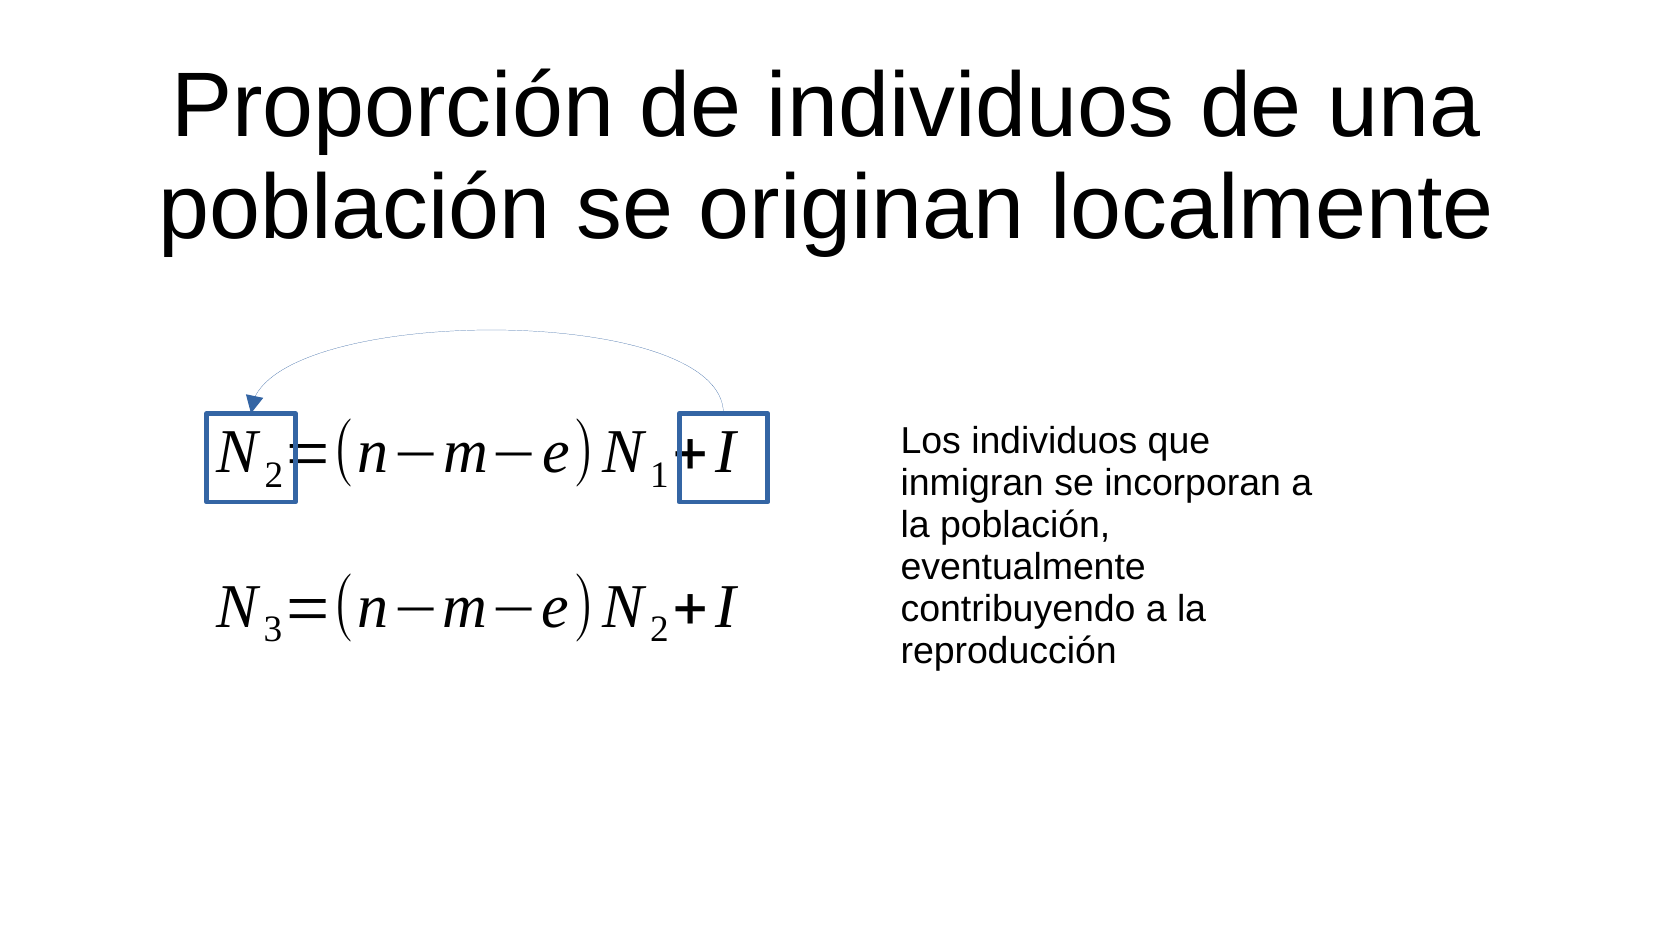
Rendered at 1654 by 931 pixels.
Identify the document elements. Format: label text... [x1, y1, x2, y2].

chart [206, 415, 748, 650]
chart [682, 416, 748, 500]
chart [209, 416, 293, 500]
text_box Los individuos que inmigran se incorporan a la población, eventualmente contribuyendo a la reproducción [885, 412, 1359, 680]
title Proporción de individuos de una población se originan localmente [82, 53, 1571, 259]
